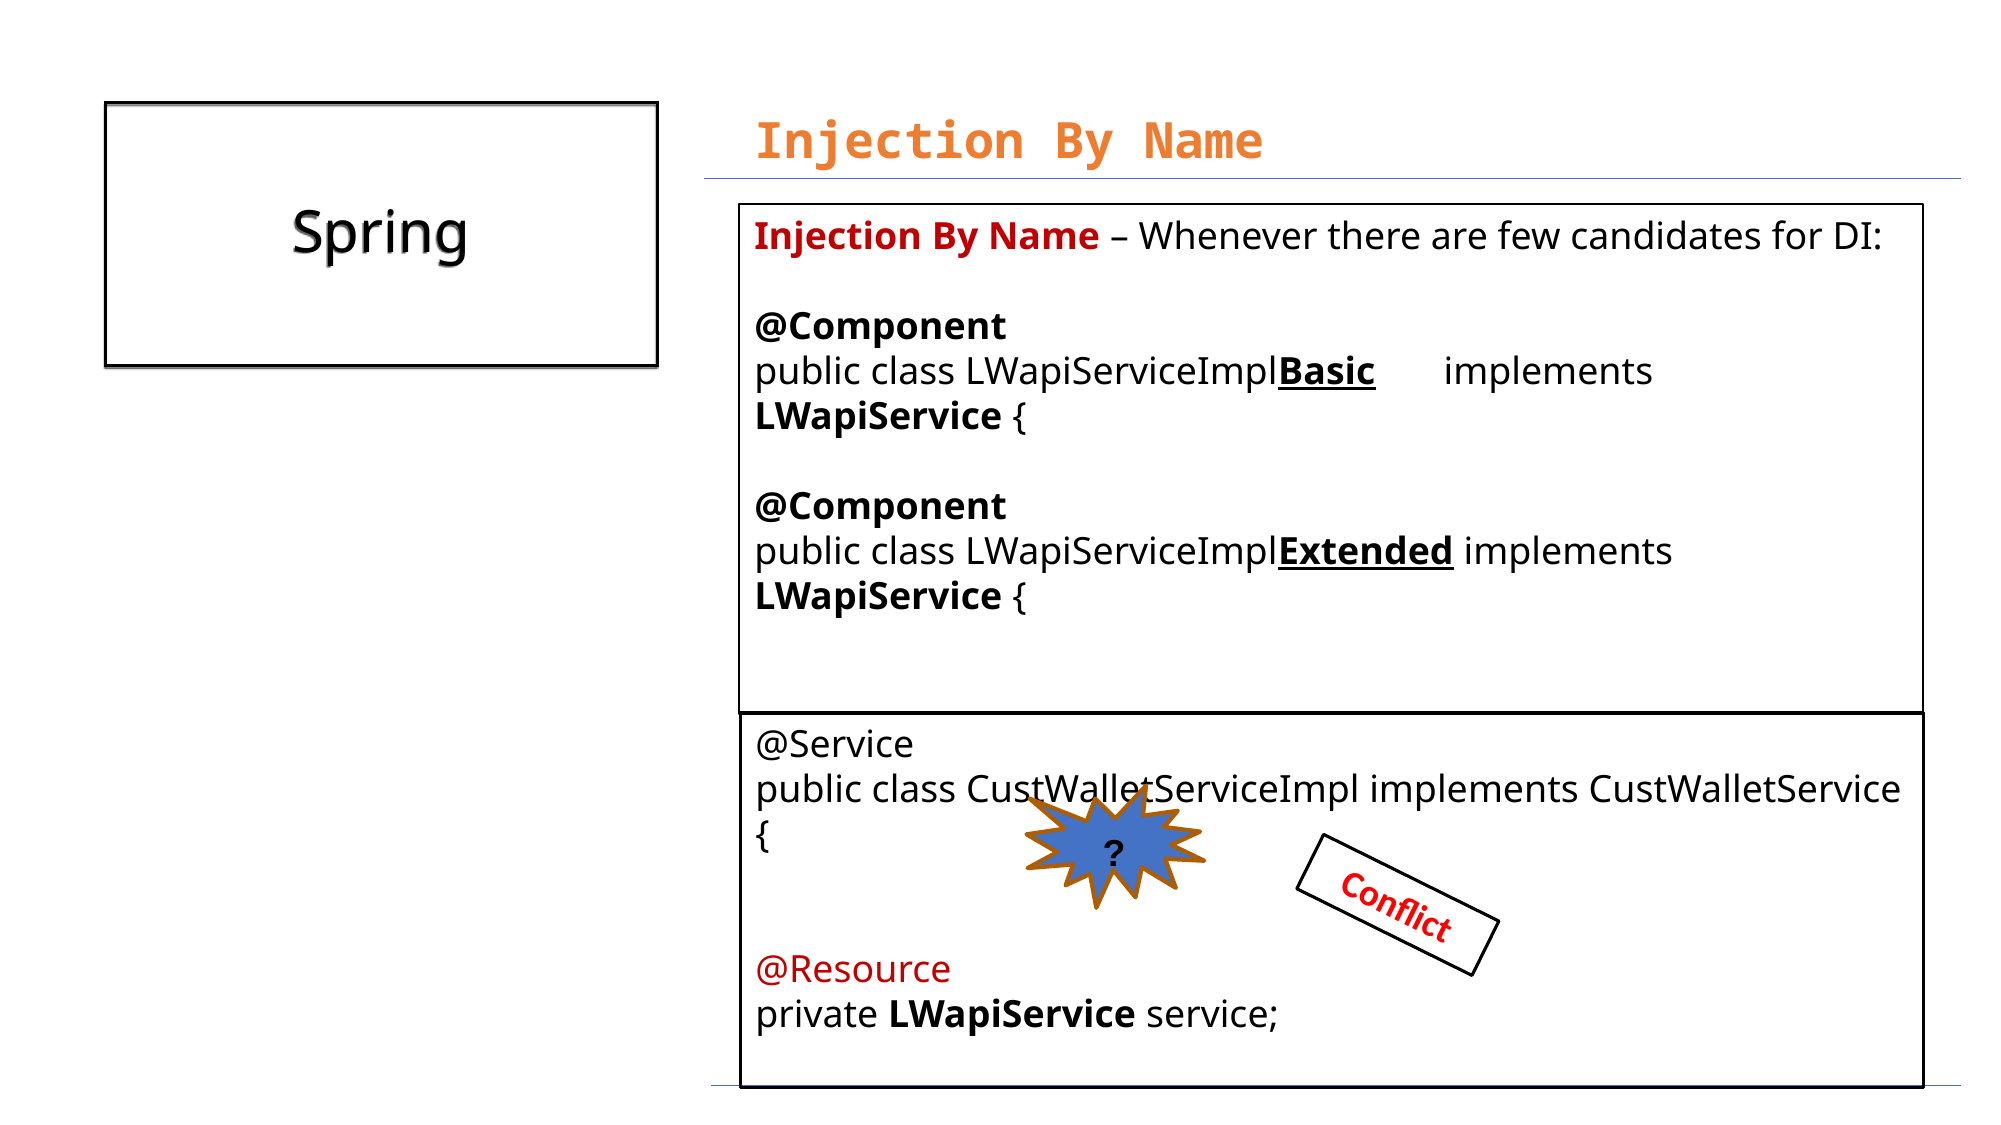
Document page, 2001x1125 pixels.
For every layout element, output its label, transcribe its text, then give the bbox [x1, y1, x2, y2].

text_box @Service public class CustWalletServiceImpl implements CustWalletService { @Resource private LWapiService service; [740, 712, 1924, 1047]
text_box ? [1026, 785, 1205, 908]
text_box Injection By Name – Whenever there are few candidates for DI: @Component public class LWapiServiceImplBasic implements LWapiService { @Component public class LWapiServiceImplExtended implements LWapiService { [739, 204, 1923, 674]
text_box Injection By Name [739, 107, 1740, 178]
text_box Conflict [1296, 834, 1499, 976]
title Spring [105, 102, 658, 366]
